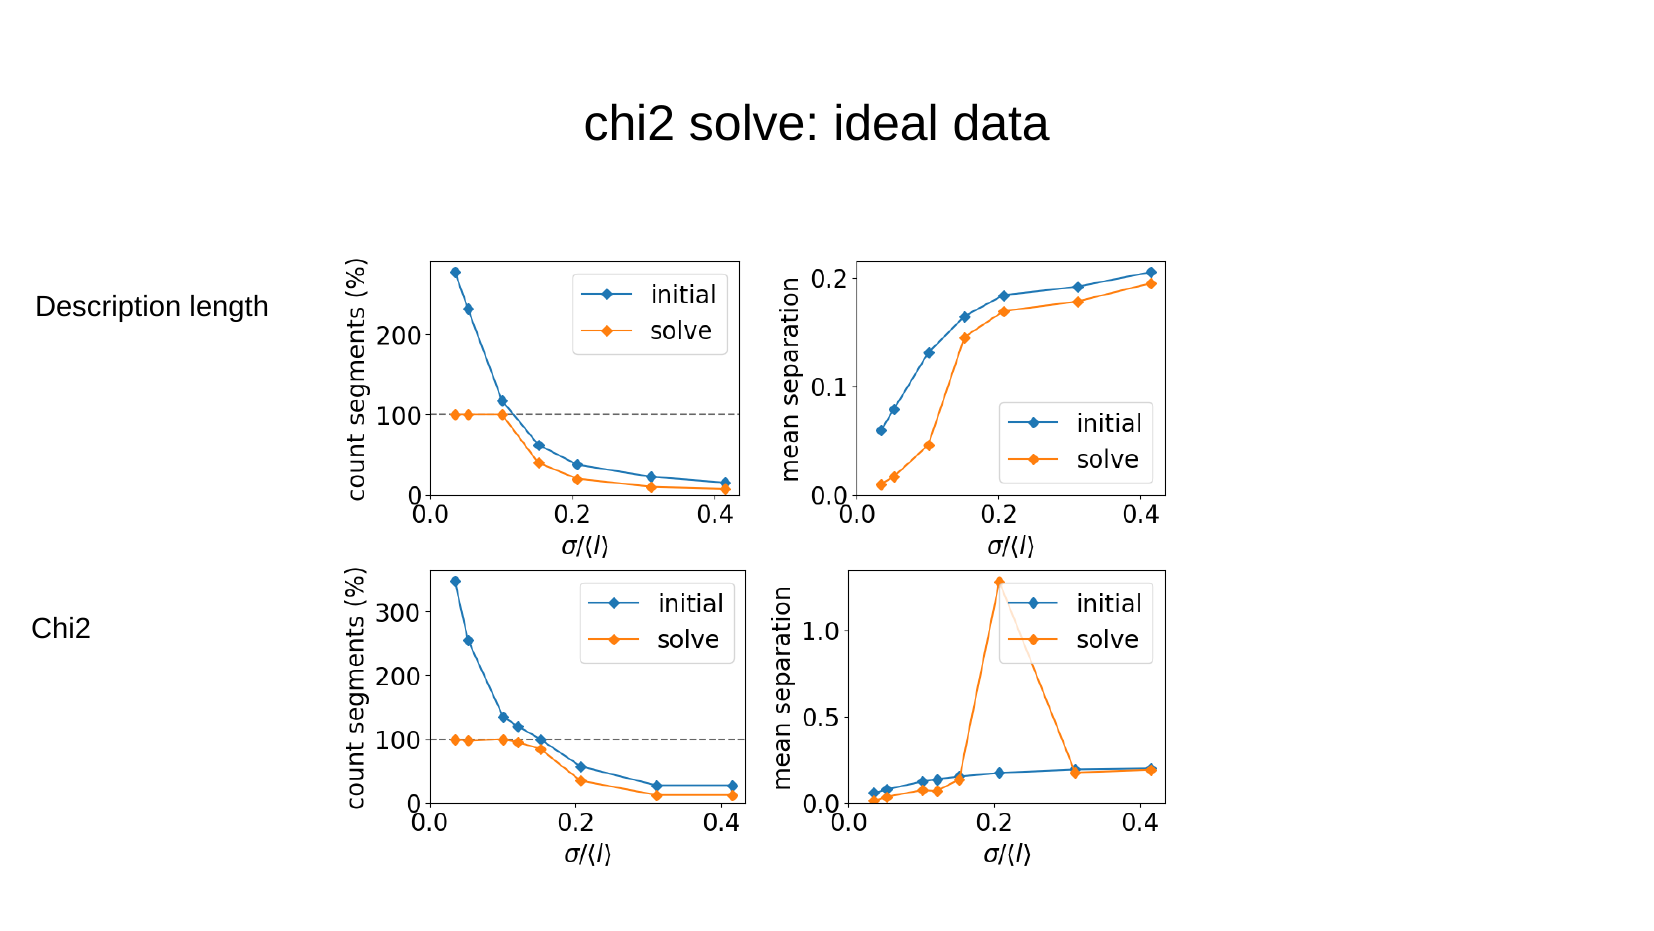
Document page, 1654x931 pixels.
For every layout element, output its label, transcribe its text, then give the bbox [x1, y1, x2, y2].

title chi2 solve: ideal data [72, 45, 1561, 201]
text_box Description length [20, 282, 372, 363]
text_box Chi2 [16, 604, 368, 685]
picture [336, 247, 1173, 875]
